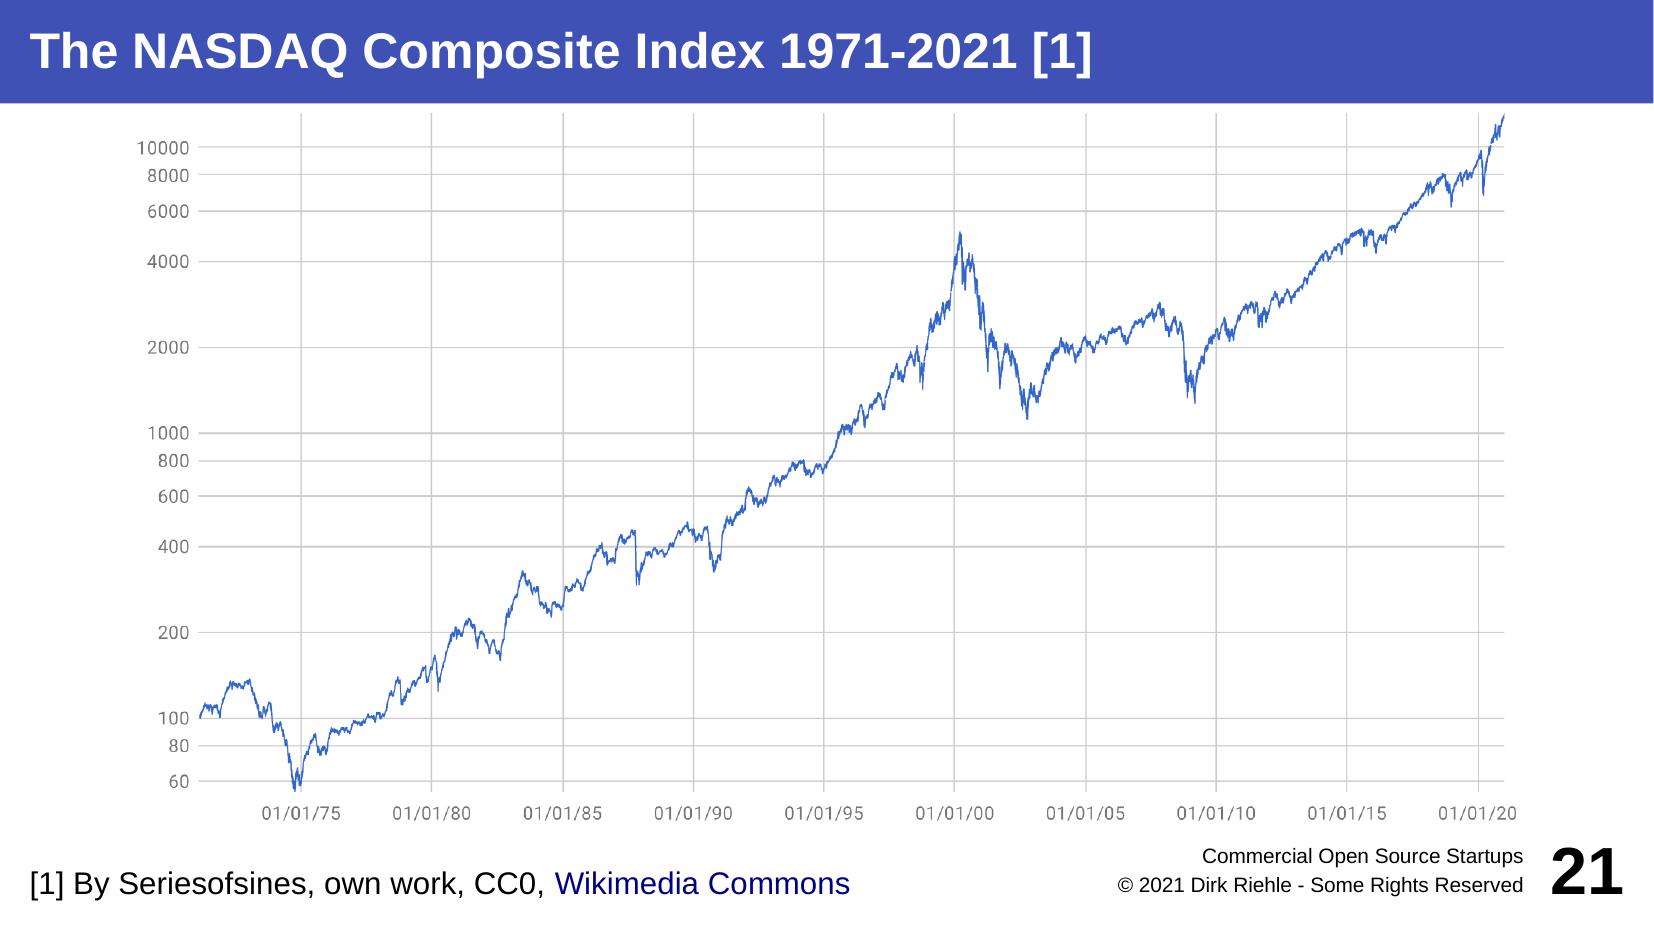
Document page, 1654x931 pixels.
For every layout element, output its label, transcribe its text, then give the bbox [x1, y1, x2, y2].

text_box [1] By Seriesofsines, own work, CC0, Wikimedia Commons [0, 812, 1123, 931]
title The NASDAQ Composite Index 1971-2021 [1] [0, 0, 1654, 104]
picture [137, 112, 1516, 821]
